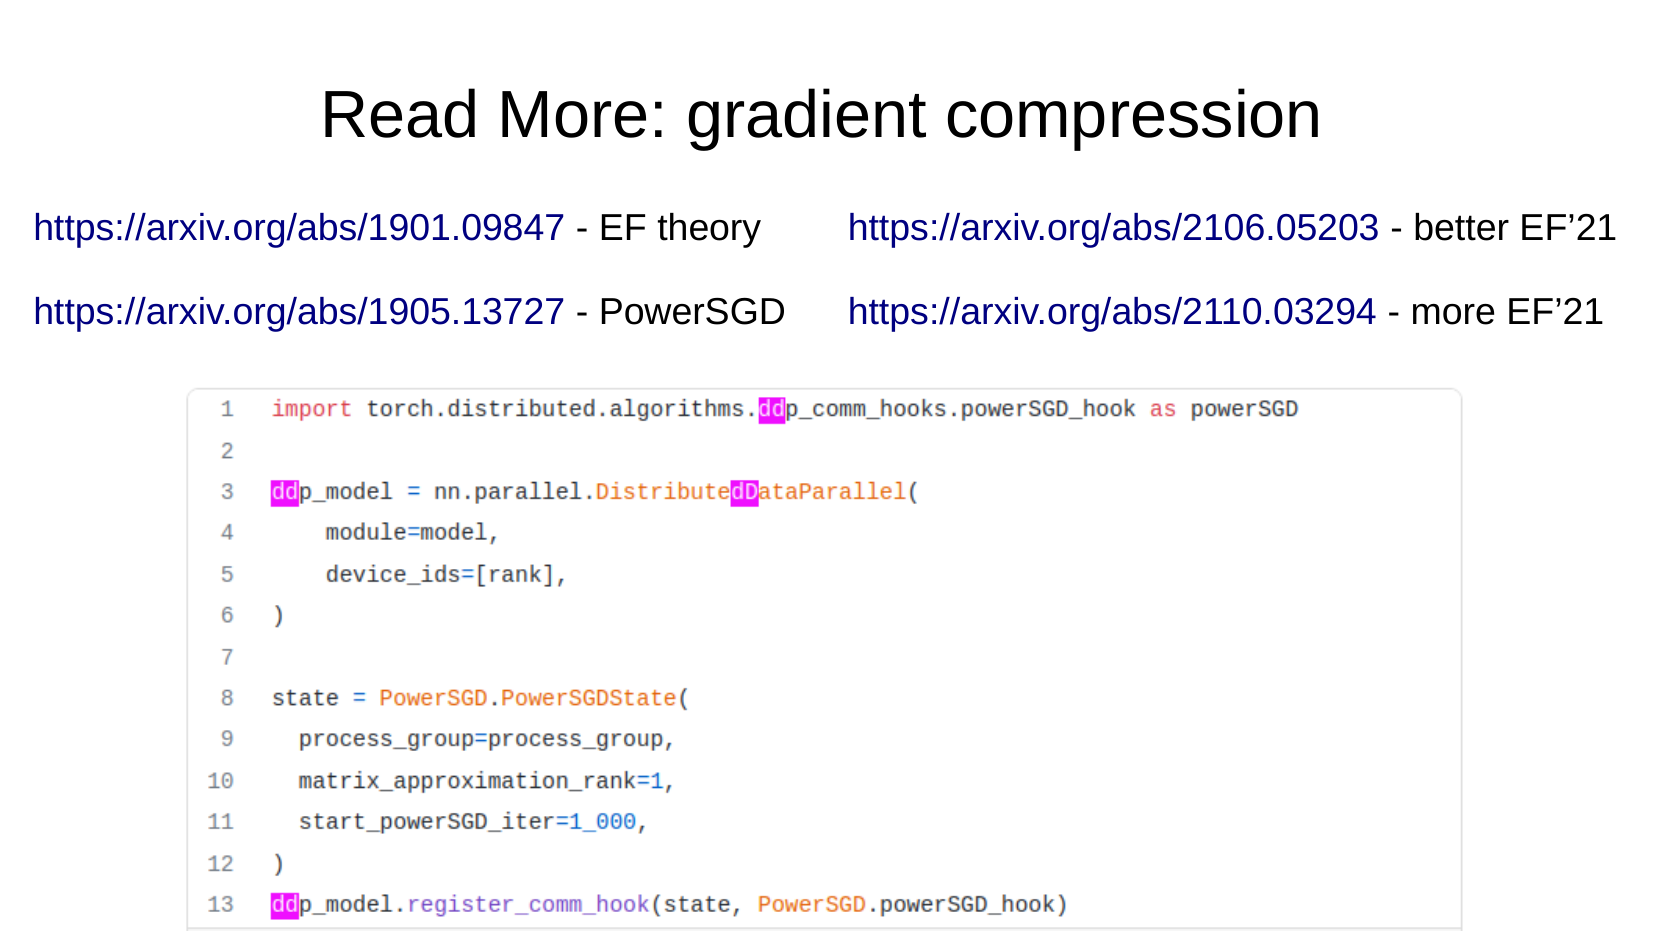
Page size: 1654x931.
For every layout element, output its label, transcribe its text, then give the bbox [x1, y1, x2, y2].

text_box https://arxiv.org/abs/2106.05203 - better EF’21 https://arxiv.org/abs/2110.03294 - more EF’21 [833, 156, 1636, 340]
title Read More: gradient compression [23, 37, 1621, 193]
picture [182, 382, 1469, 931]
text_box https://arxiv.org/abs/1901.09847 - EF theory https://arxiv.org/abs/1905.13727 - PowerSGD [18, 199, 817, 340]
